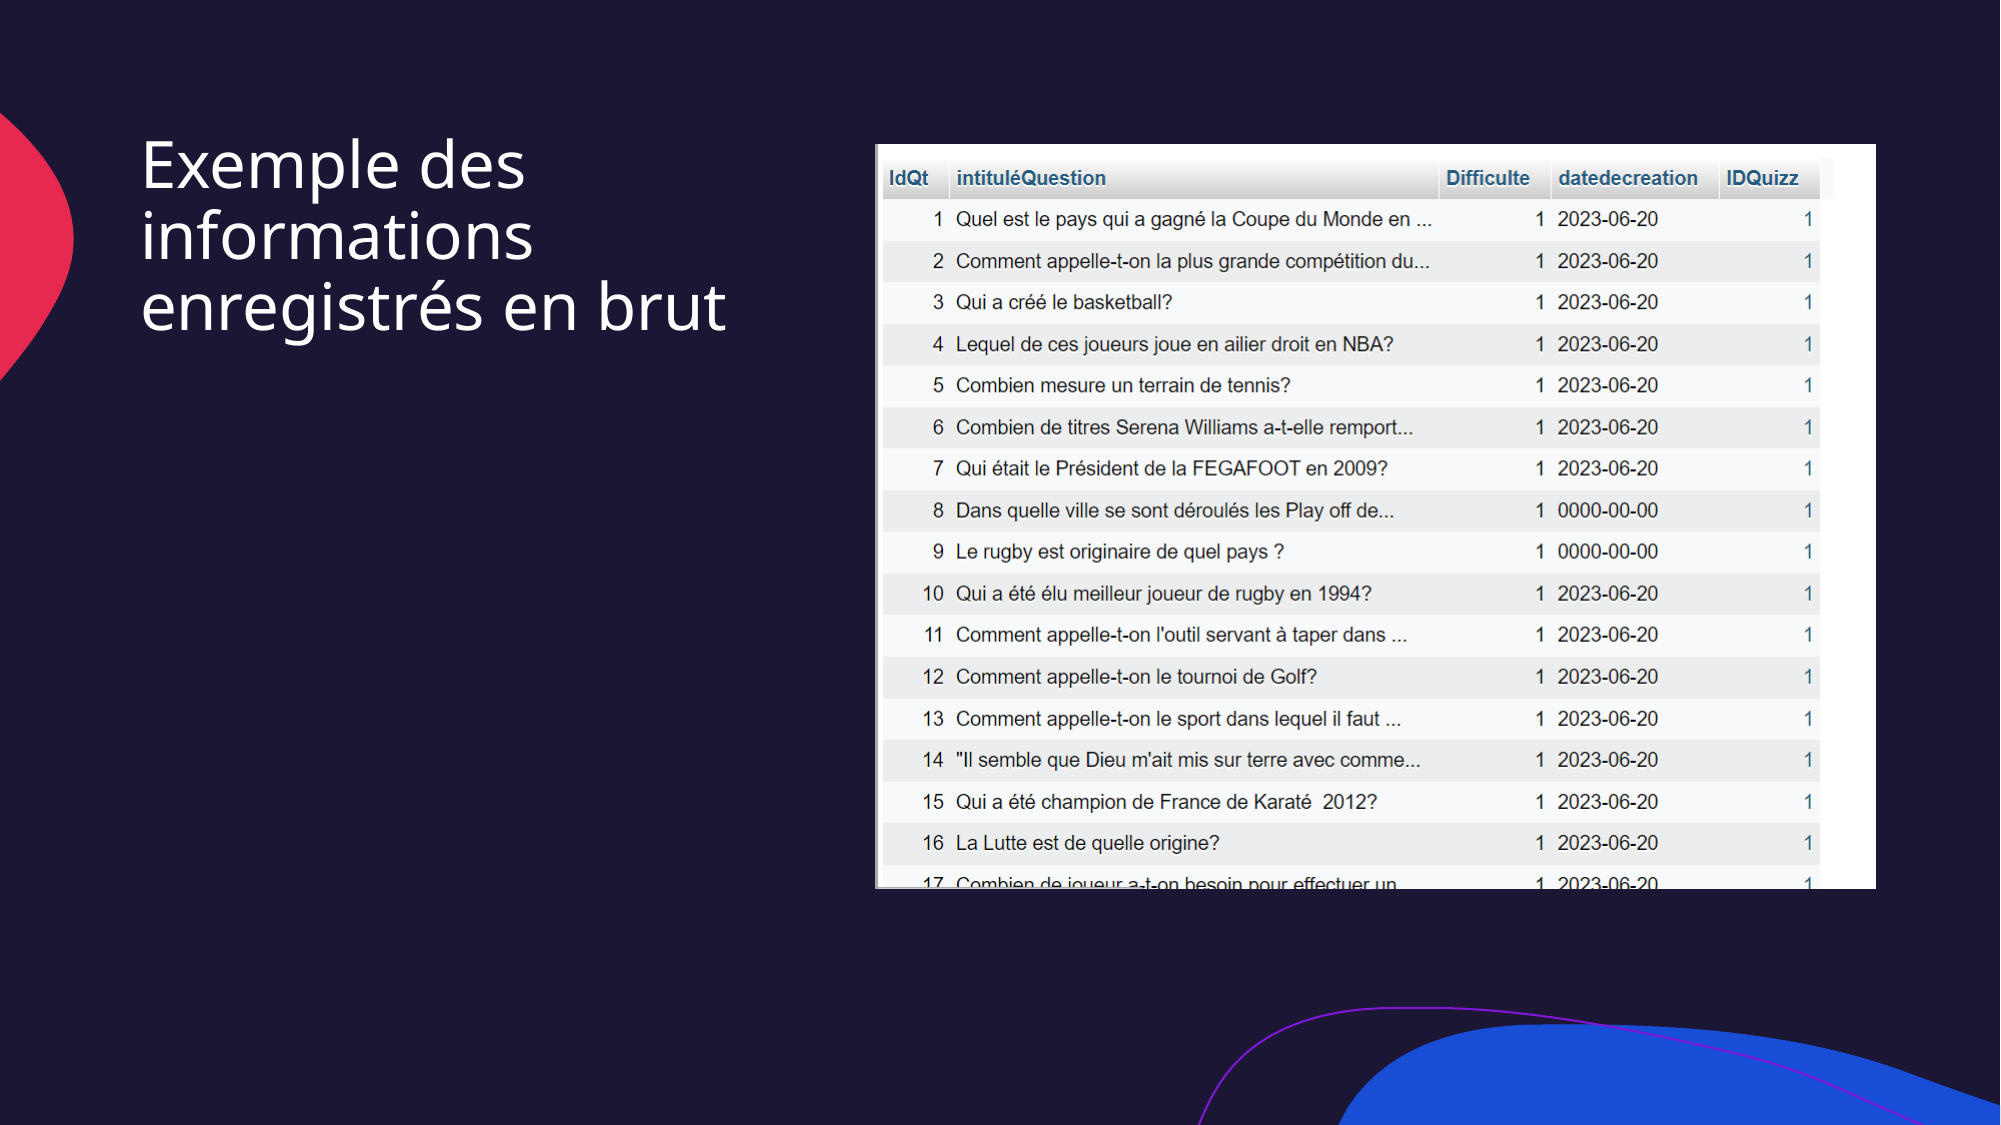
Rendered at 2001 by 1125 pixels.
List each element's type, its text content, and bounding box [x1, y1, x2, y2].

title Exemple des informations enregistrés en brut [125, 125, 751, 376]
picture [875, 144, 1876, 889]
